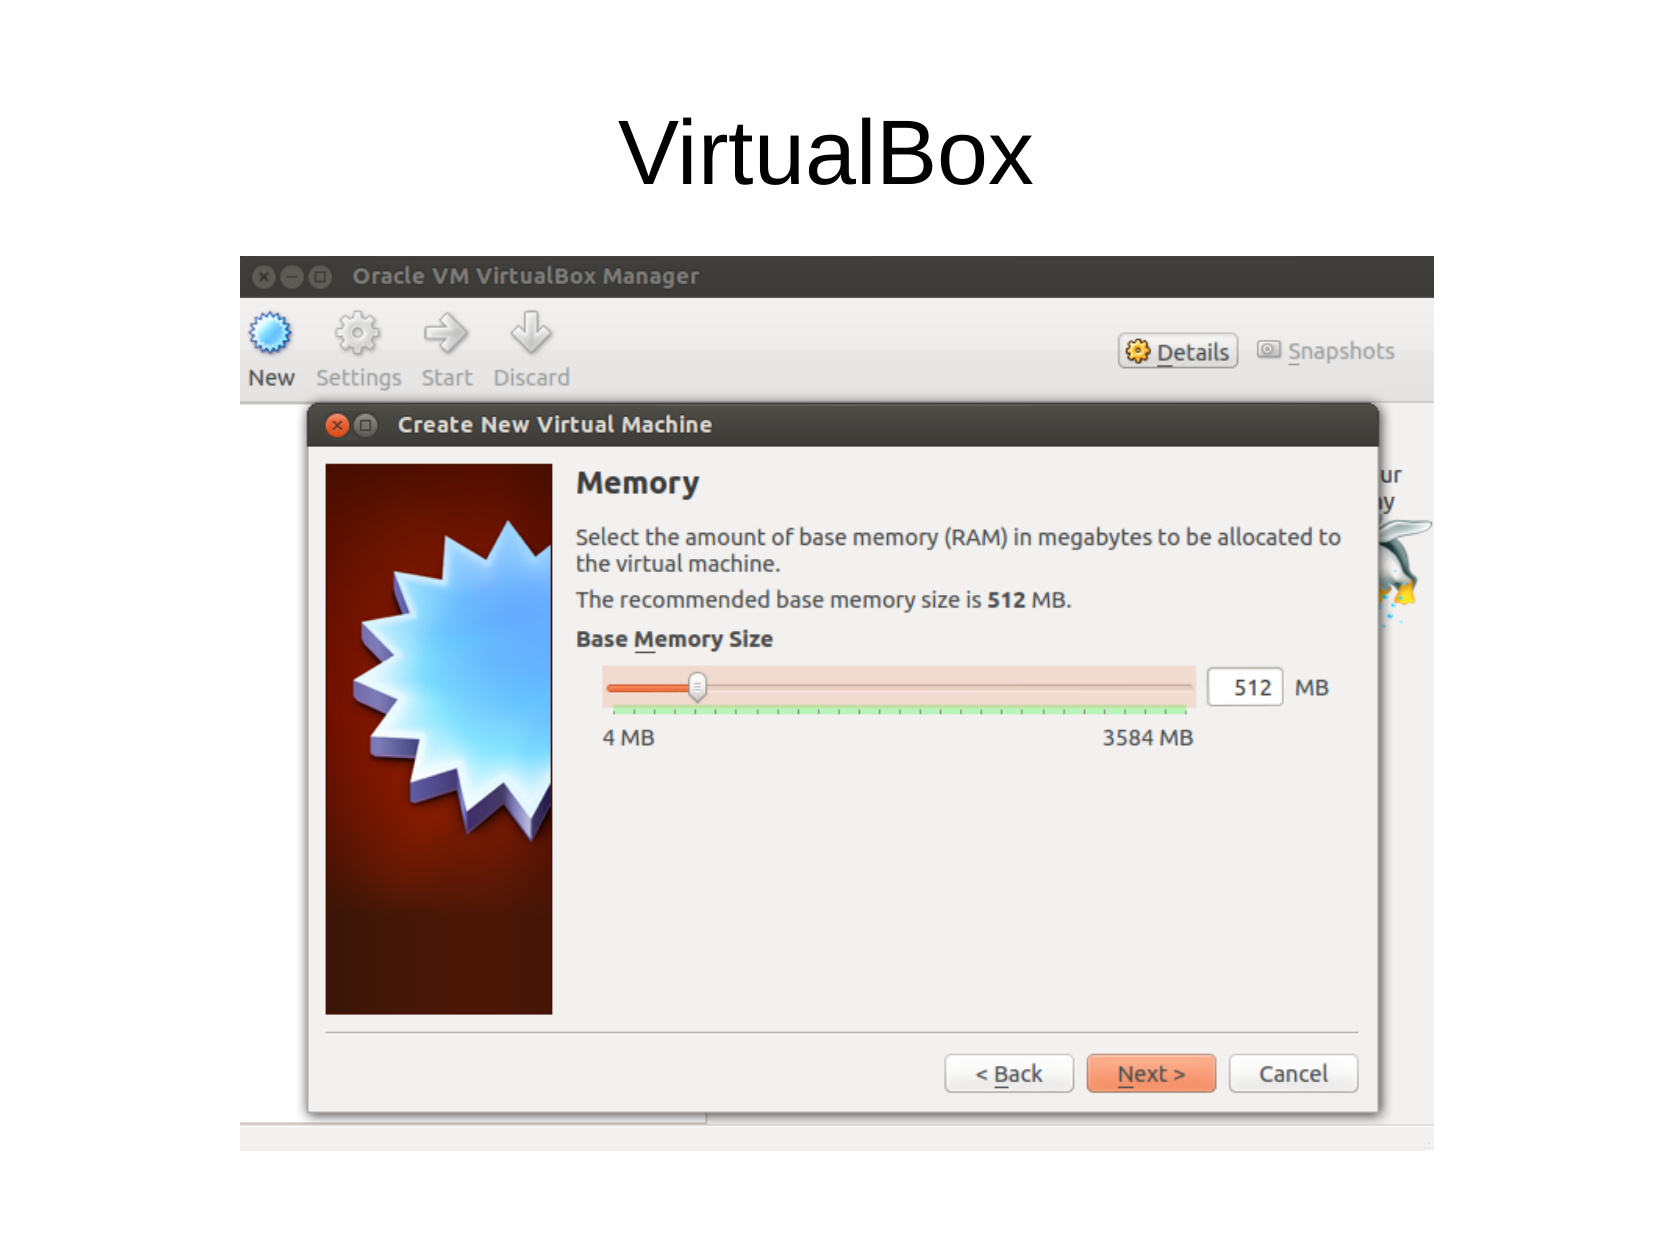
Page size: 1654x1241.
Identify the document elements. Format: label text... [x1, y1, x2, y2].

picture [240, 256, 1434, 1151]
title VirtualBox [82, 49, 1571, 257]
